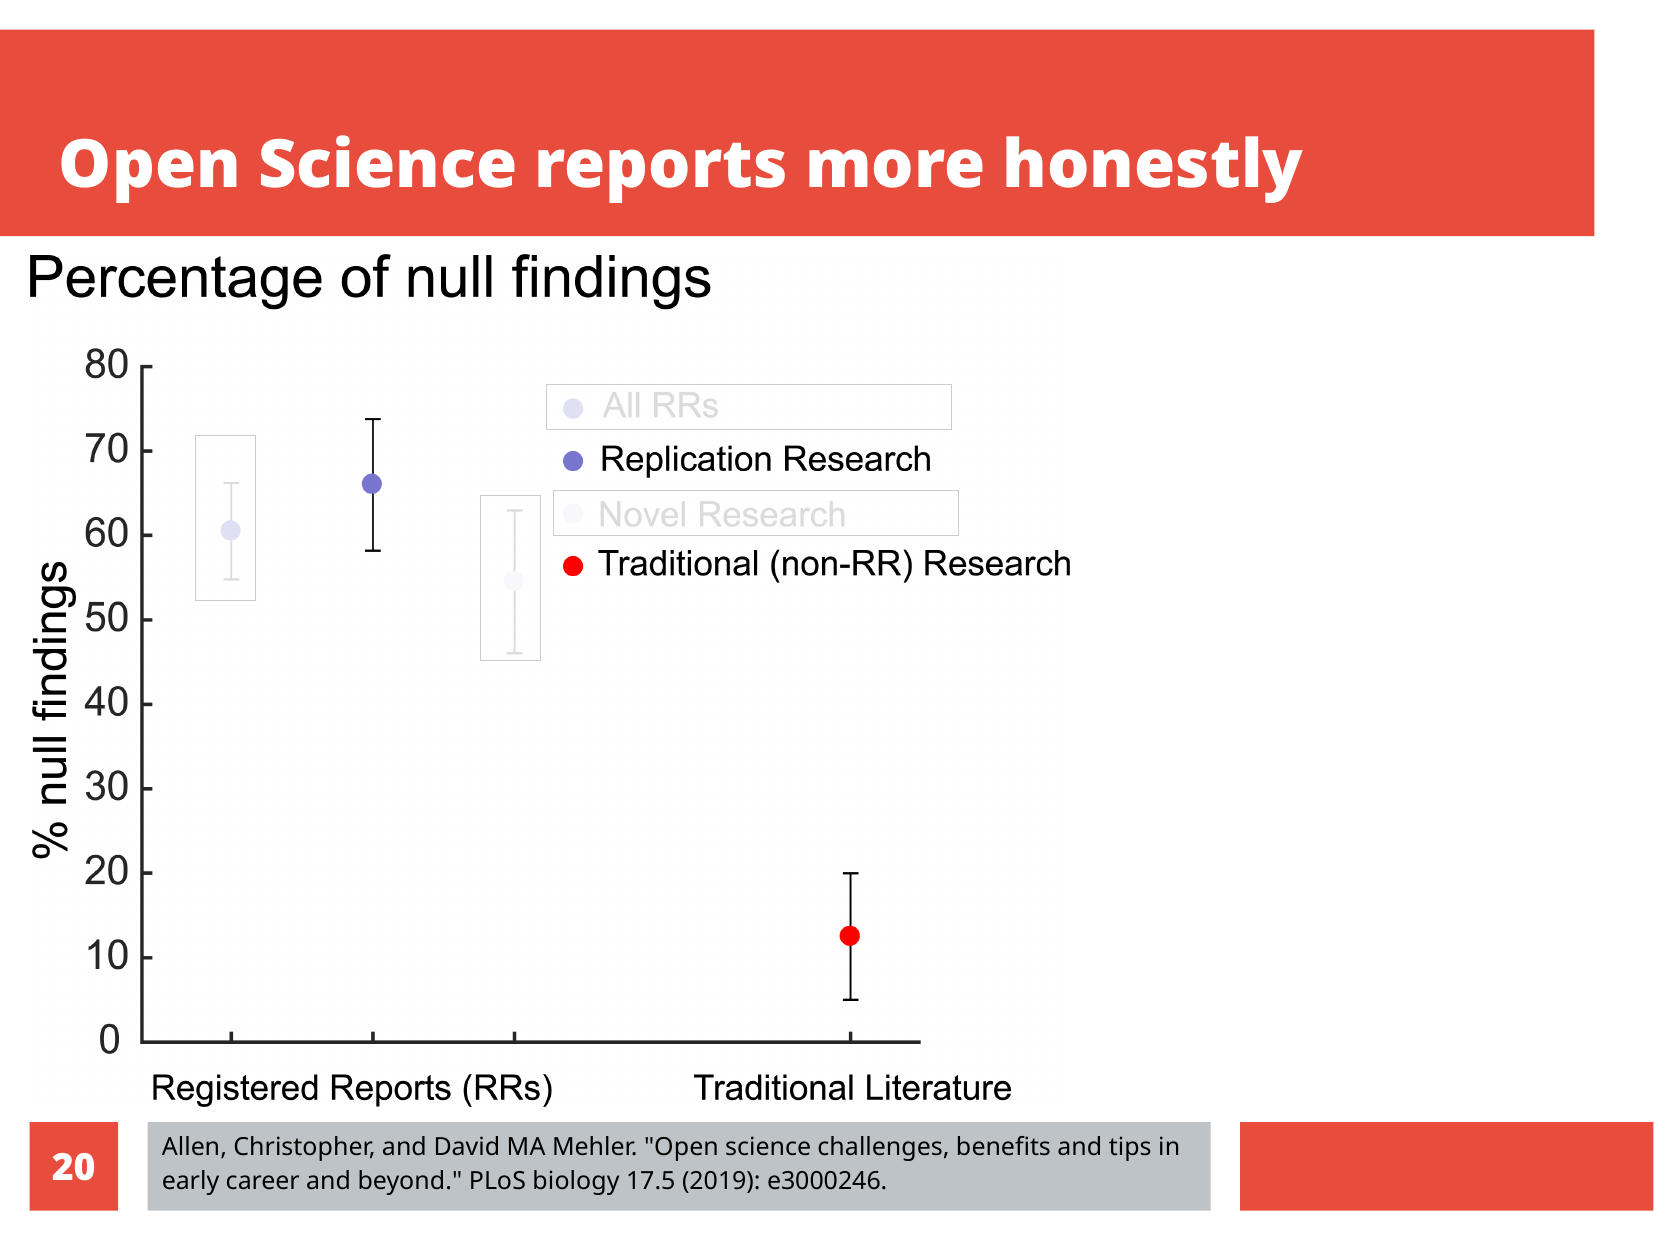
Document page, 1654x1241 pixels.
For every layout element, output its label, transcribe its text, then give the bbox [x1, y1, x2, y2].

title Open Science reports more honestly [59, 59, 1595, 207]
text_box [553, 490, 959, 536]
text_box [546, 384, 952, 430]
text_box [195, 435, 256, 601]
text_box [480, 495, 541, 661]
picture [30, 254, 1070, 1107]
text_box Allen, Christopher, and David MA Mehler. "Open science challenges, benefits and tips in early career and beyond." PLoS biology 17.5 (2019): e3000246. [147, 1121, 1213, 1215]
